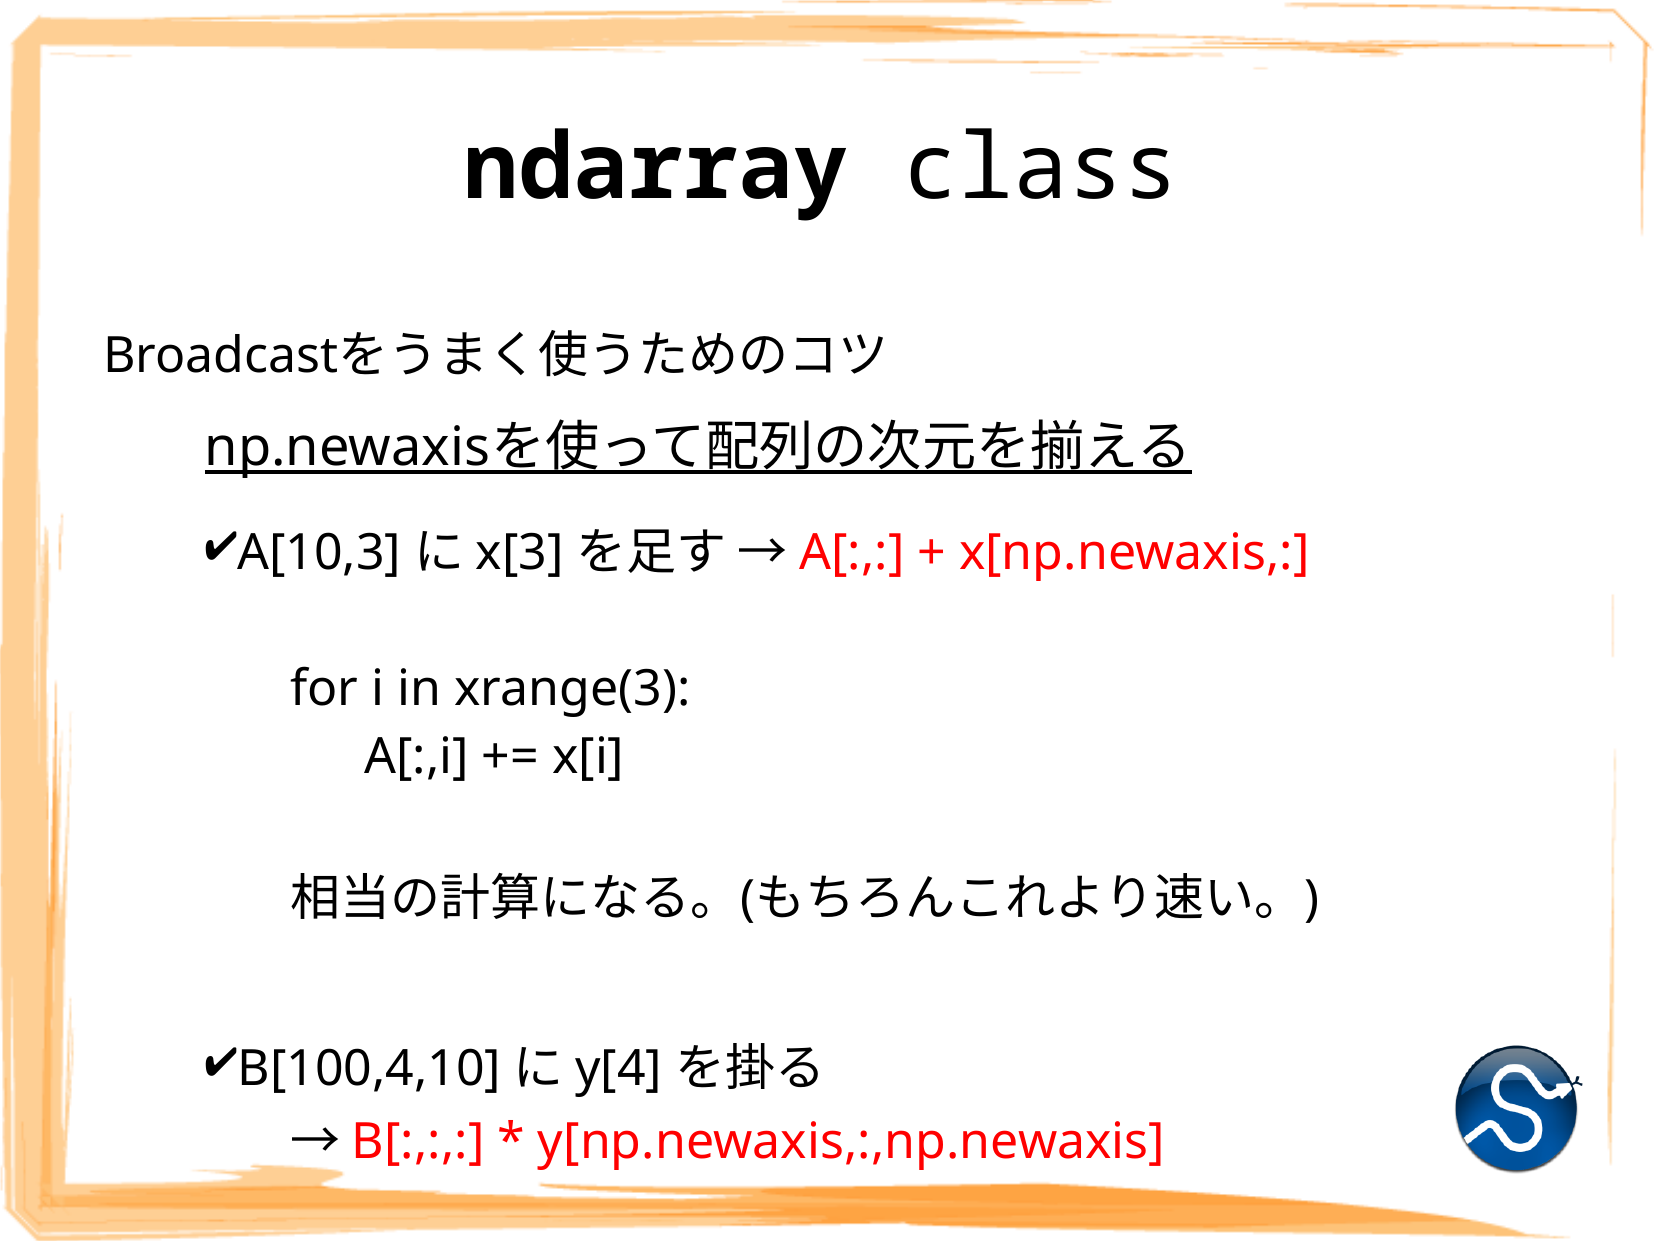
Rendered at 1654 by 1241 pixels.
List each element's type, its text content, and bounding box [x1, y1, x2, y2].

text_box np.newaxisを使って配列の次元を揃える A[10,3] に x[3] を足す → A[:,:] + x[np.newaxis,:] for i in xrange(3): A[:,i] += x[i] 相当の計算になる。(もちろんこれより速い。) B[100,4,10] に y[4] を掛る → B[:,:,:] * y[np.newaxis,:,np.newaxis] for i in xrange(4): B[:,i,:] *= y[i] [190, 395, 1318, 1241]
text_box Broadcastをうまく使うためのコツ [88, 307, 827, 376]
picture [0, 0, 1654, 1241]
title ndarray class [76, 59, 1565, 267]
